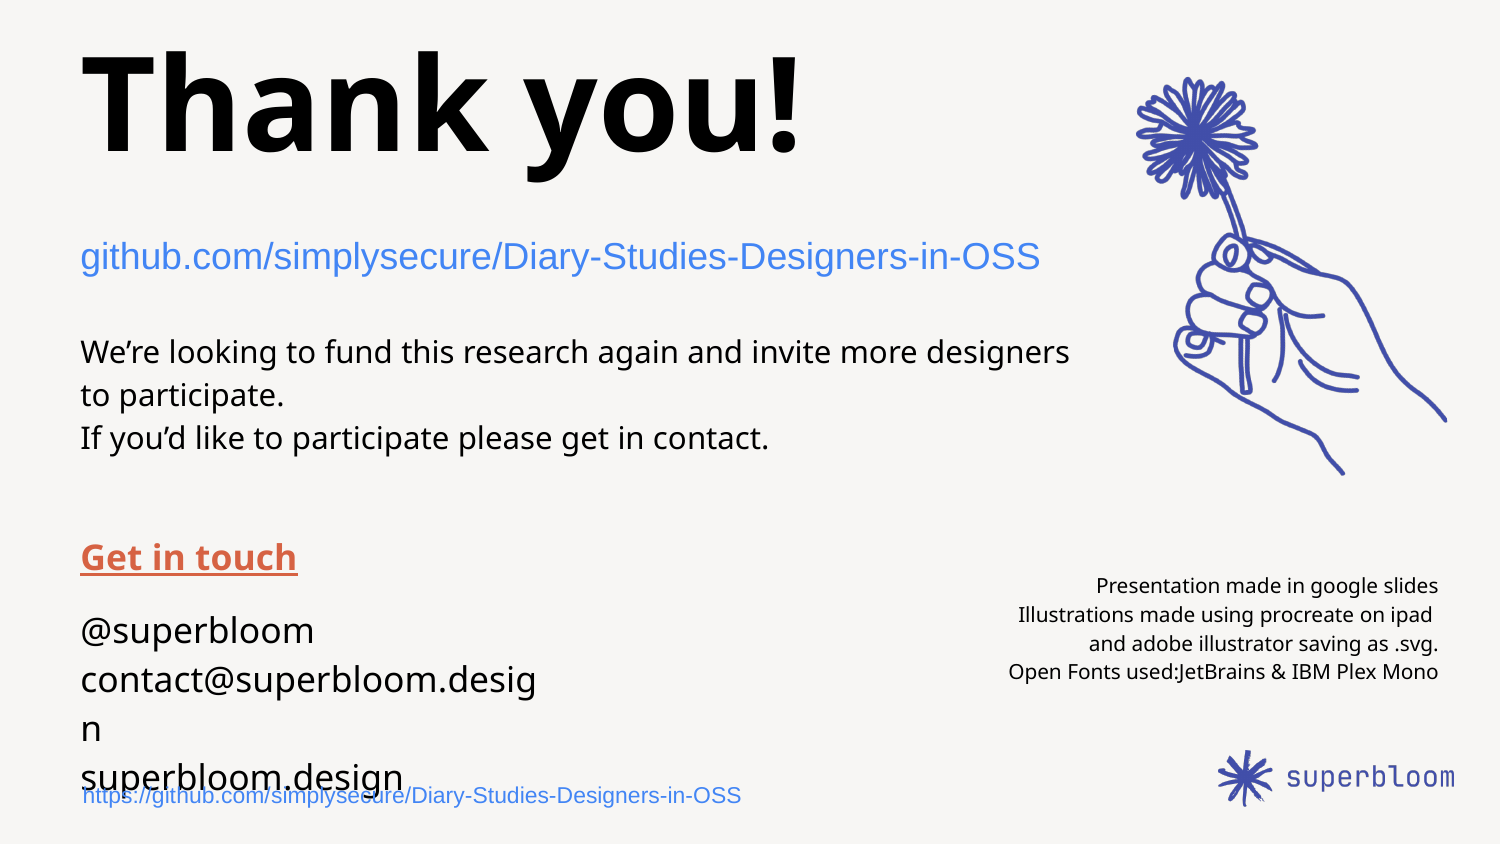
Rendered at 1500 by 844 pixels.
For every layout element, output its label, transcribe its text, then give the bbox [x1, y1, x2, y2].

text_box https://github.com/simplysecure/Diary-Studies-Designers-in-OSS [67, 765, 786, 824]
text_box github.com/simplysecure/Diary-Studies-Designers-in-OSS We’re looking to fund this research again and invite more designers to participate. If you’d like to participate please get in contact. [65, 217, 1092, 471]
picture [1127, 42, 1454, 501]
text_box @superbloom contact@superbloom.design superbloom.design [65, 586, 558, 813]
text_box Get in touch [65, 513, 674, 593]
text_box Presentation made in google slides Illustrations made using procreate on ipad and adobe illustrator saving as .svg. Open Fonts used:JetBrains & IBM Plex Mono [978, 554, 1454, 699]
picture [1218, 750, 1454, 807]
text_box Thank you! [65, 5, 1384, 193]
